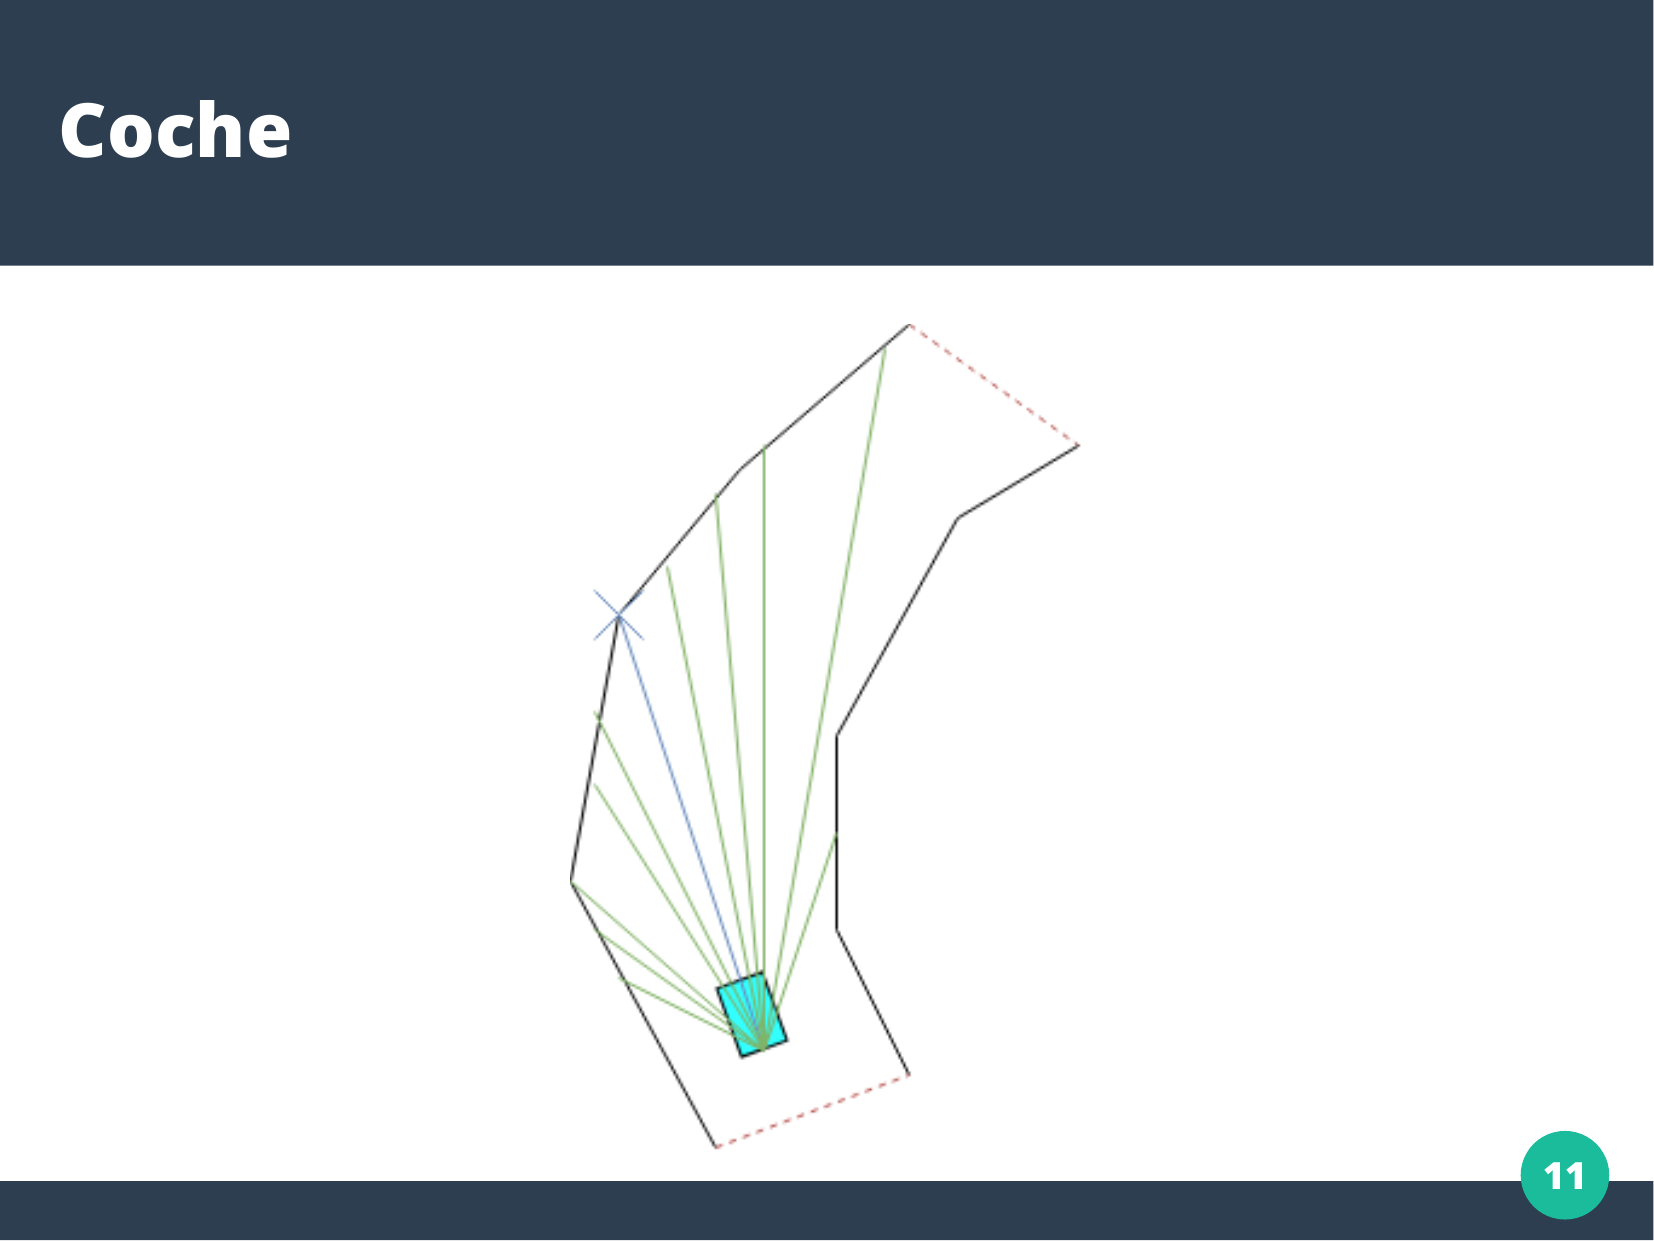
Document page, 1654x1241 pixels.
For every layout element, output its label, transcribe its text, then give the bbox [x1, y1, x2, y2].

title Coche [59, 49, 1595, 207]
picture [570, 324, 1083, 1152]
